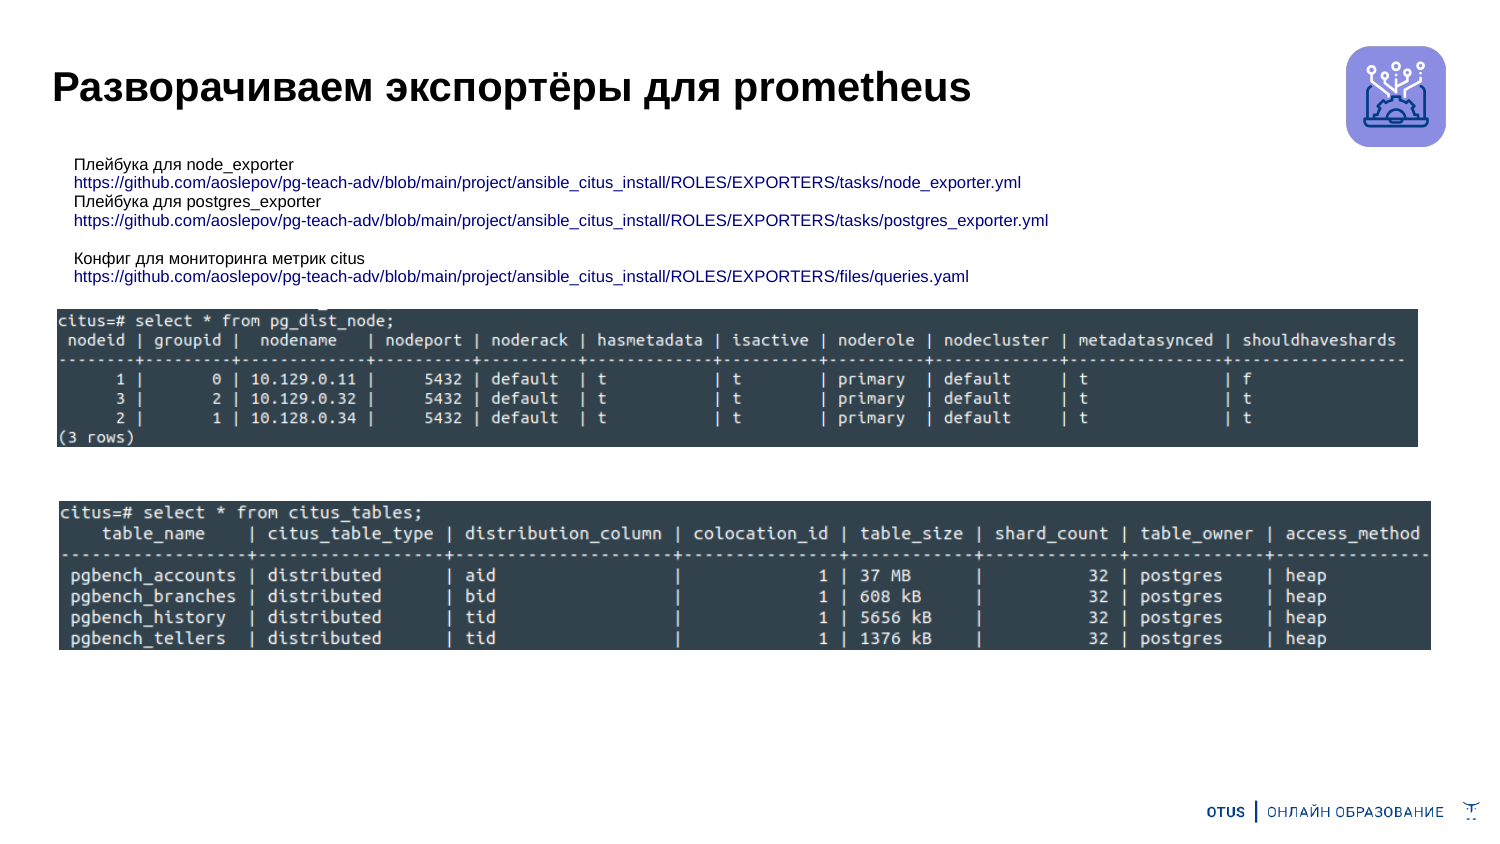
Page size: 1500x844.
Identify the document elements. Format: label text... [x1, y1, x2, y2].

text_box Плейбука для node_exporter https://github.com/aoslepov/pg-teach-adv/blob/main/project/ansible_citus_install/ROLES/EXPORTERS/tasks/node_exporter.yml Плейбука для postgres_exporter https://github.com/aoslepov/pg-teach-adv/blob/main/project/ansible_citus_install/ROLES/EXPORTERS/tasks/postgres_exporter.yml Конфиг для мониторинга метрик citus https://github.com/aoslepov/pg-teach-adv/blob/main/project/ansible_citus_install/ROLES/EXPORTERS/files/queries.yaml [59, 147, 1211, 309]
picture [0, 0, 1500, 844]
text_box Разворачиваем экспортёры для prometheus [37, 56, 988, 119]
